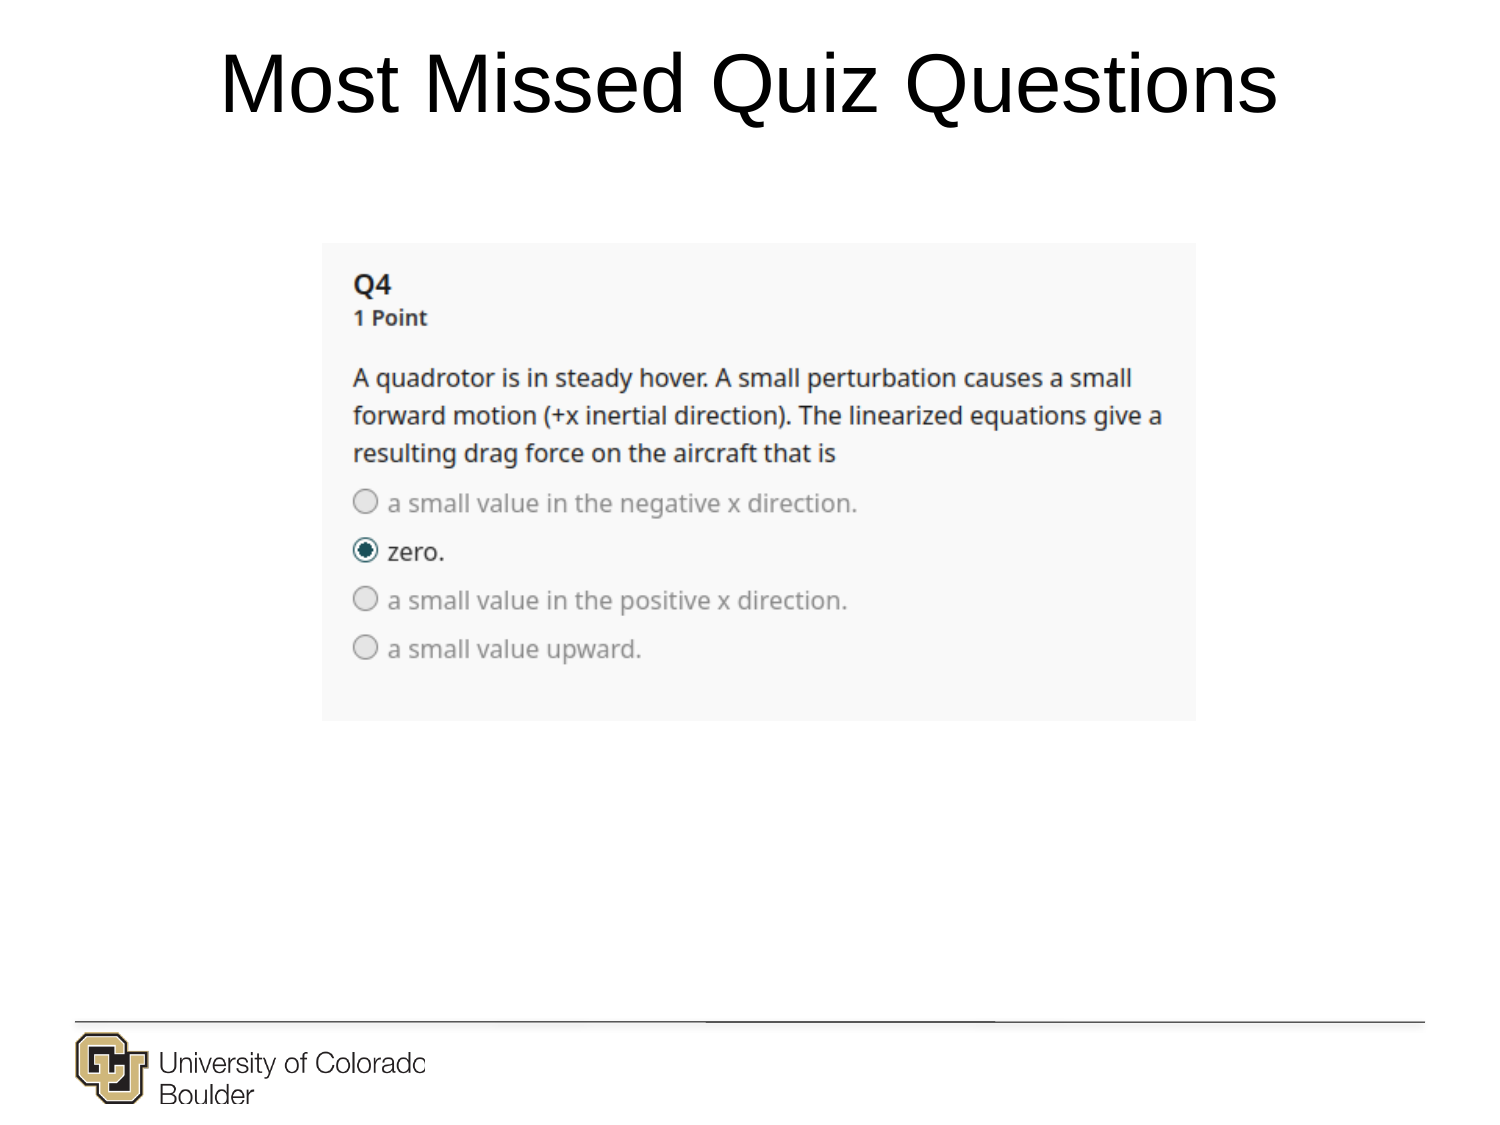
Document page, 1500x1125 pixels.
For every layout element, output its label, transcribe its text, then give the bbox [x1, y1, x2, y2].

picture [322, 243, 1196, 721]
title Most Missed Quiz Questions [75, 18, 1425, 140]
